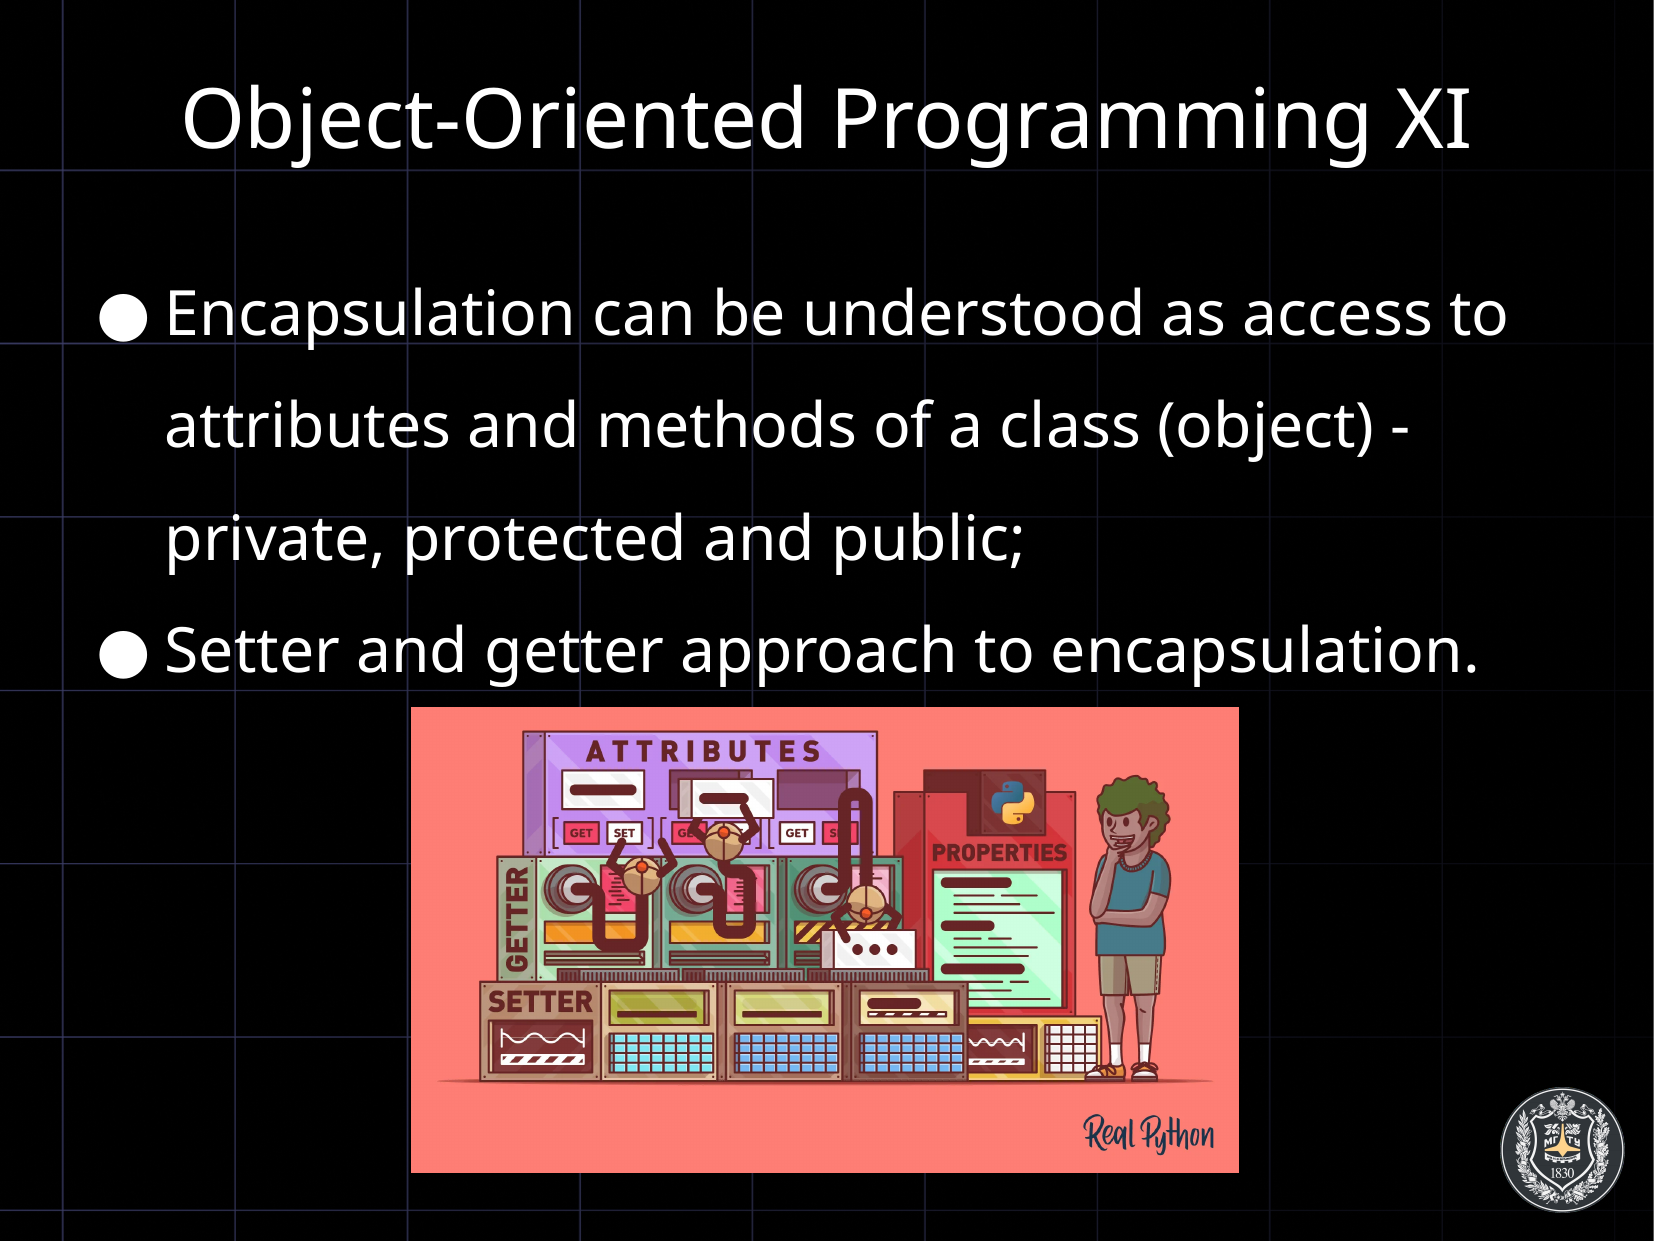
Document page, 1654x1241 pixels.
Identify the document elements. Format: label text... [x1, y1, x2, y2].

text_box Object-Oriented Programming XI [82, 37, 1571, 187]
picture [411, 707, 1239, 1173]
picture [0, 0, 1654, 1241]
text_box Encapsulation can be understood as access to attributes and methods of a class (object) - private, protected and public; Setter and getter approach to encapsulation. [74, 187, 1575, 1241]
